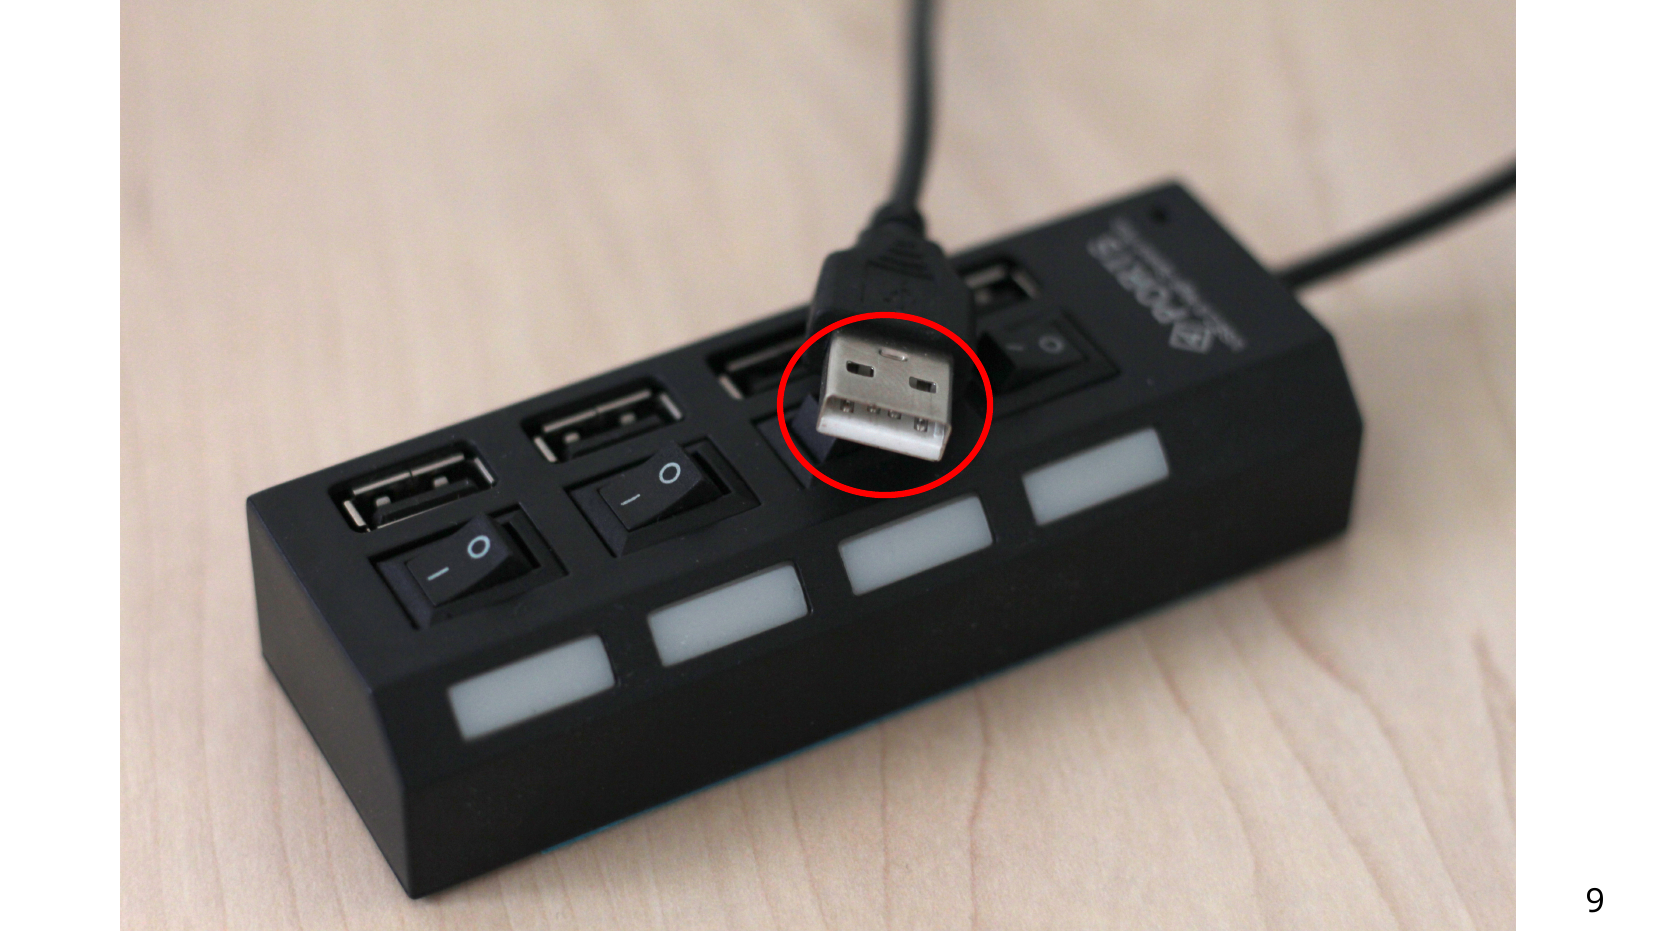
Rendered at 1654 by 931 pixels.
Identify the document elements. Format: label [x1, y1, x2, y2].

text_box [780, 315, 991, 496]
picture [120, 0, 1516, 931]
